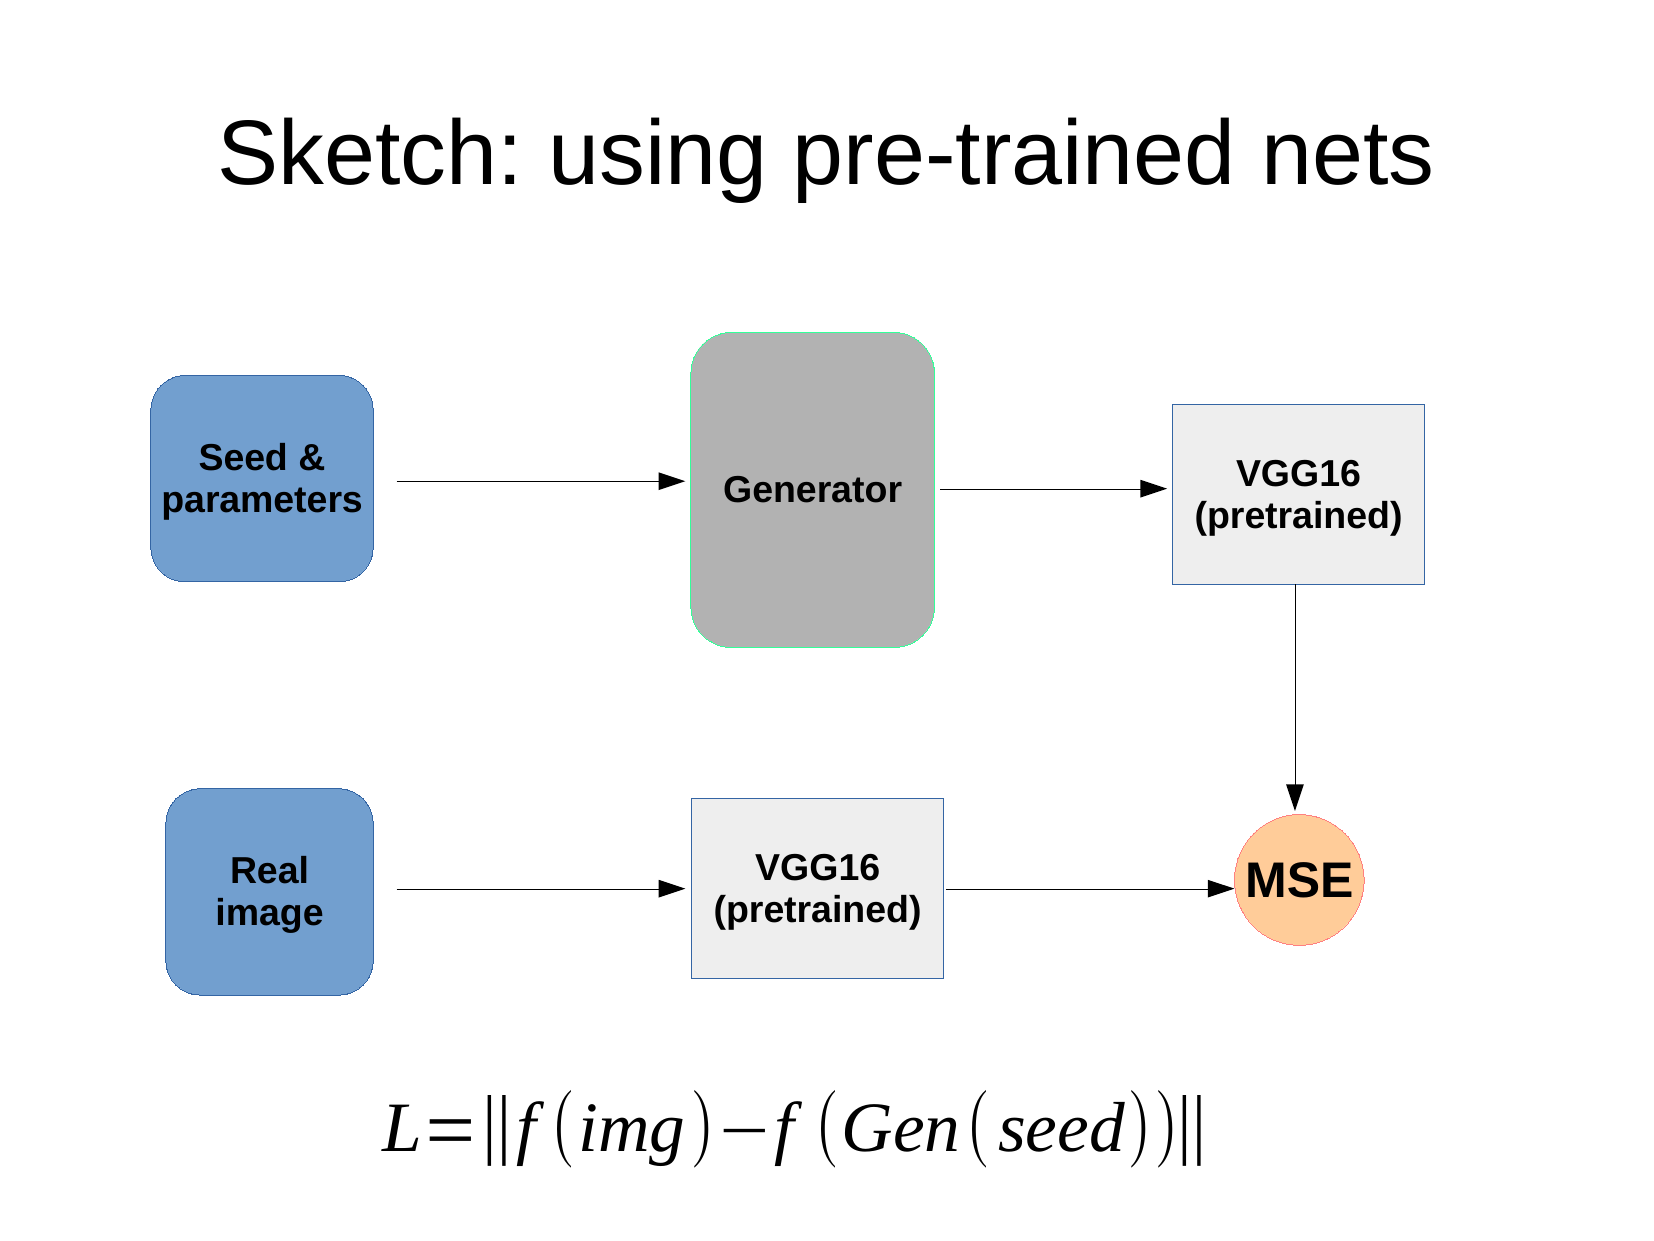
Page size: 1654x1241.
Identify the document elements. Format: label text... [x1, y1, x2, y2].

text_box Real image [165, 788, 374, 996]
text_box VGG16 (pretrained) [691, 798, 944, 979]
text_box VGG16 (pretrained) [1172, 404, 1425, 585]
text_box Generator [690, 332, 935, 648]
chart [360, 1084, 1231, 1171]
text_box MSE [1234, 814, 1365, 946]
title Sketch: using pre-trained nets [82, 49, 1571, 257]
text_box Seed & parameters [150, 375, 374, 582]
